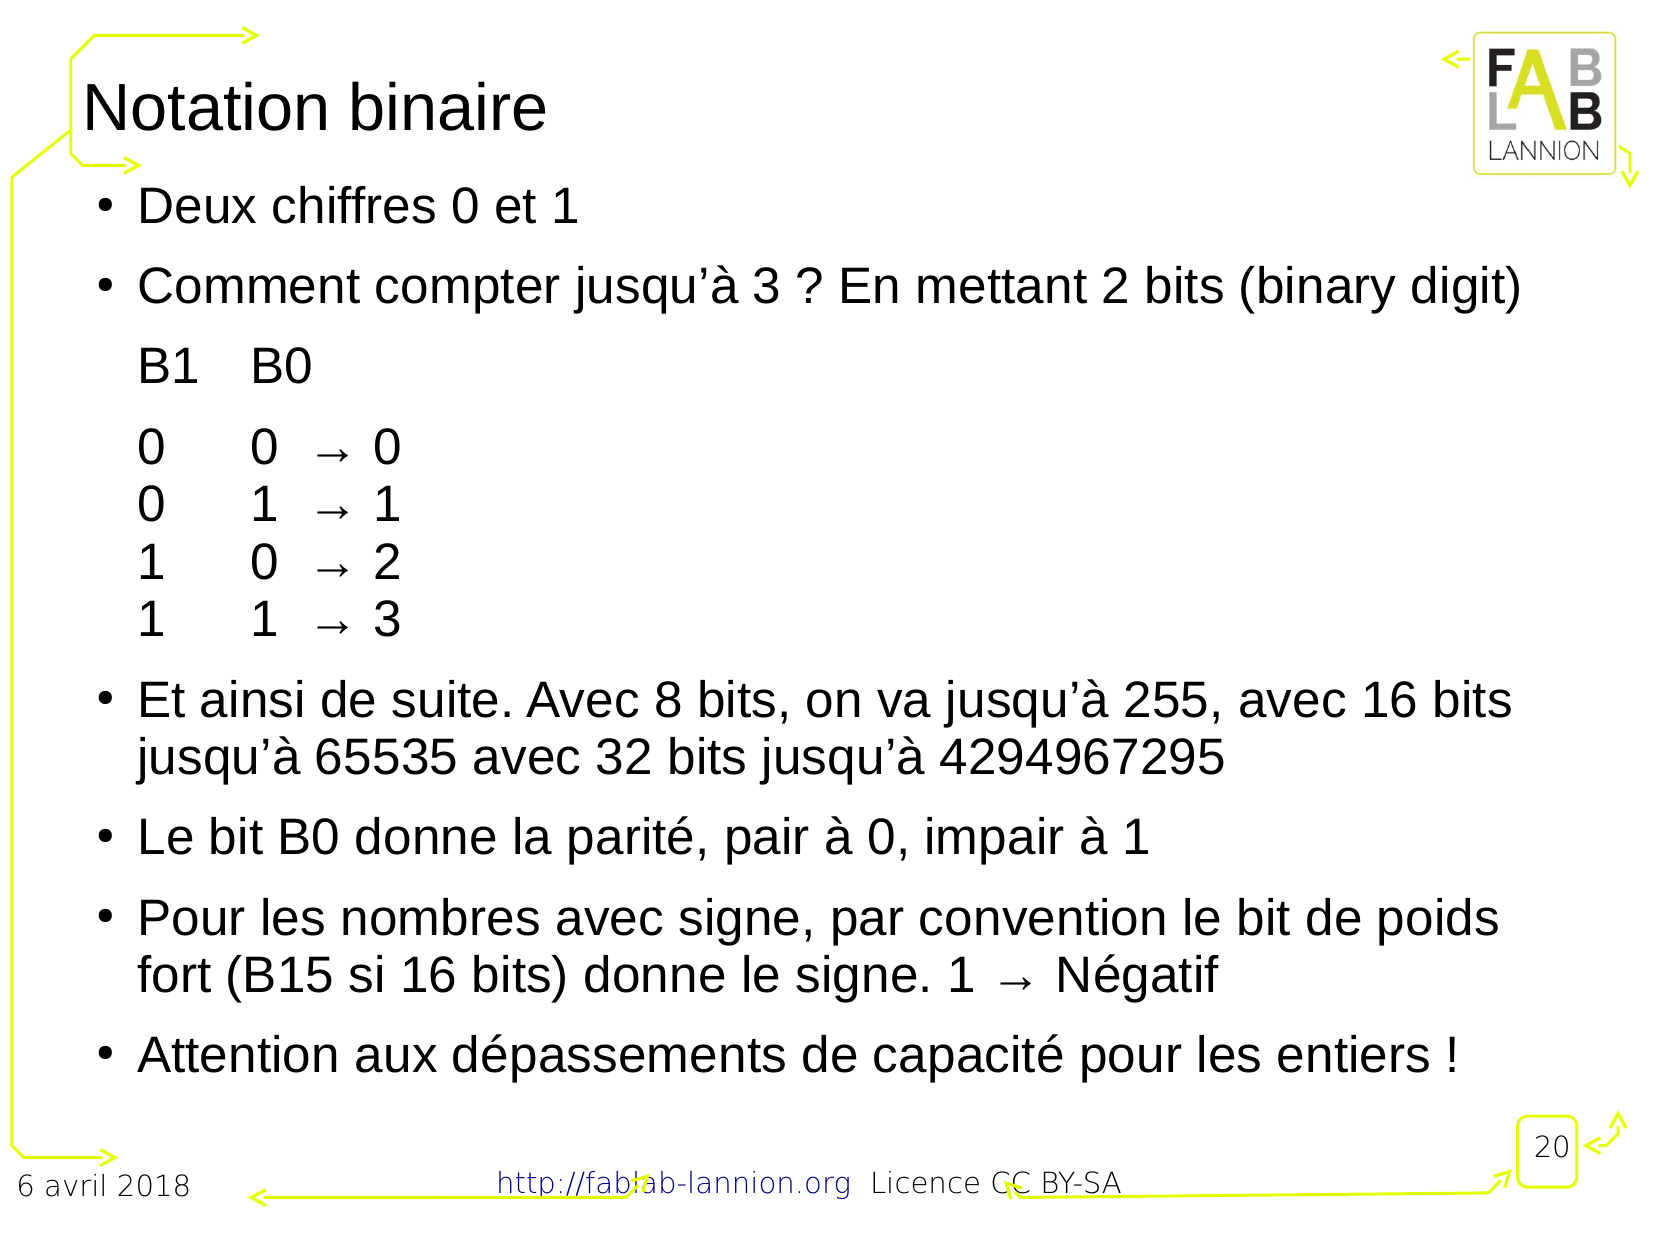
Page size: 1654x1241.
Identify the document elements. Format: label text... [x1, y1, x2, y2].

title Notation binaire [82, 49, 1441, 166]
list Deux chiffres 0 et 1 Comment compter jusqu’à 3 ? En mettant 2 bits (binary digit) B1 B0 0 0 → 0 0 1 → 1 1 0 → 2 1 1 → 3 Et ainsi de suite. Avec 8 bits, on va jusqu’à 255, avec 16 bits jusqu’à 65535 avec 32 bits jusqu’à 4294967295 Le bit B0 donne la parité, pair à 0, impair à 1 Pour les nombres avec signe, par convention le bit de poids fort (B15 si 16 bits) donne le signe. 1 → Négatif Attention aux dépassements de capacité pour les entiers ! [82, 177, 1571, 1087]
picture [1470, 29, 1619, 178]
